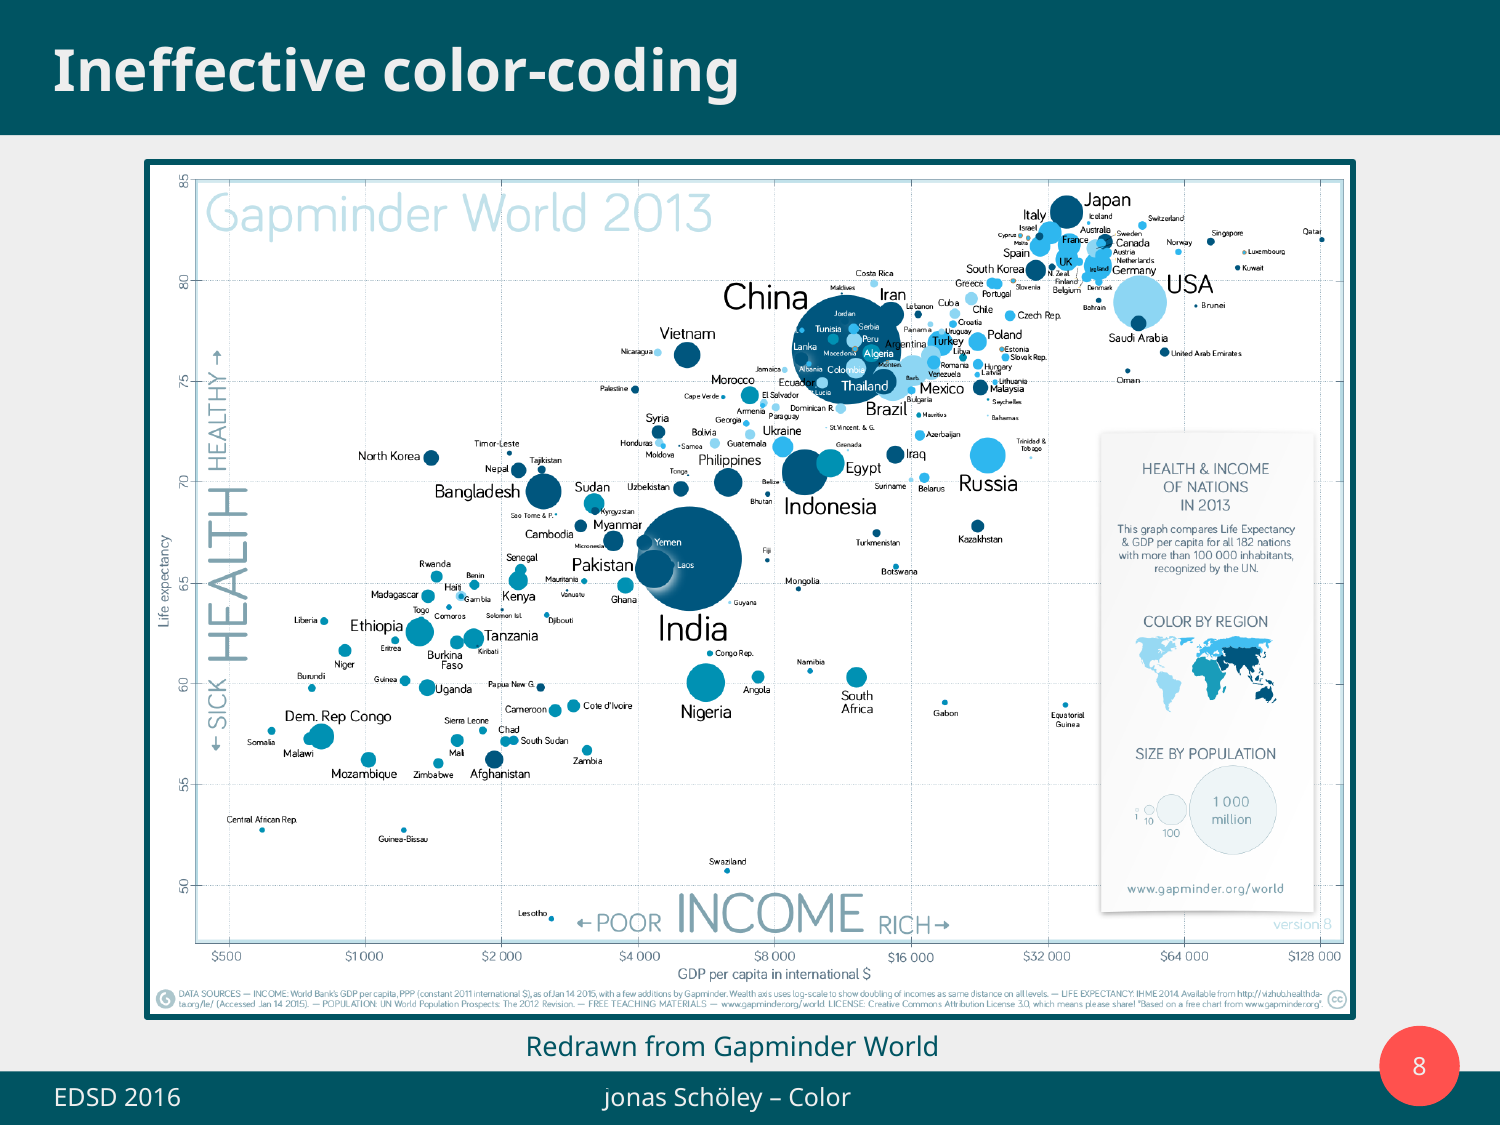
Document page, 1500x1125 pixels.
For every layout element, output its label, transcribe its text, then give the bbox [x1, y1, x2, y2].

title Ineffective color-coding [53, 0, 1447, 141]
text_box Redrawn from Gapminder World (2014). [510, 1020, 968, 1071]
picture [150, 164, 1351, 1014]
